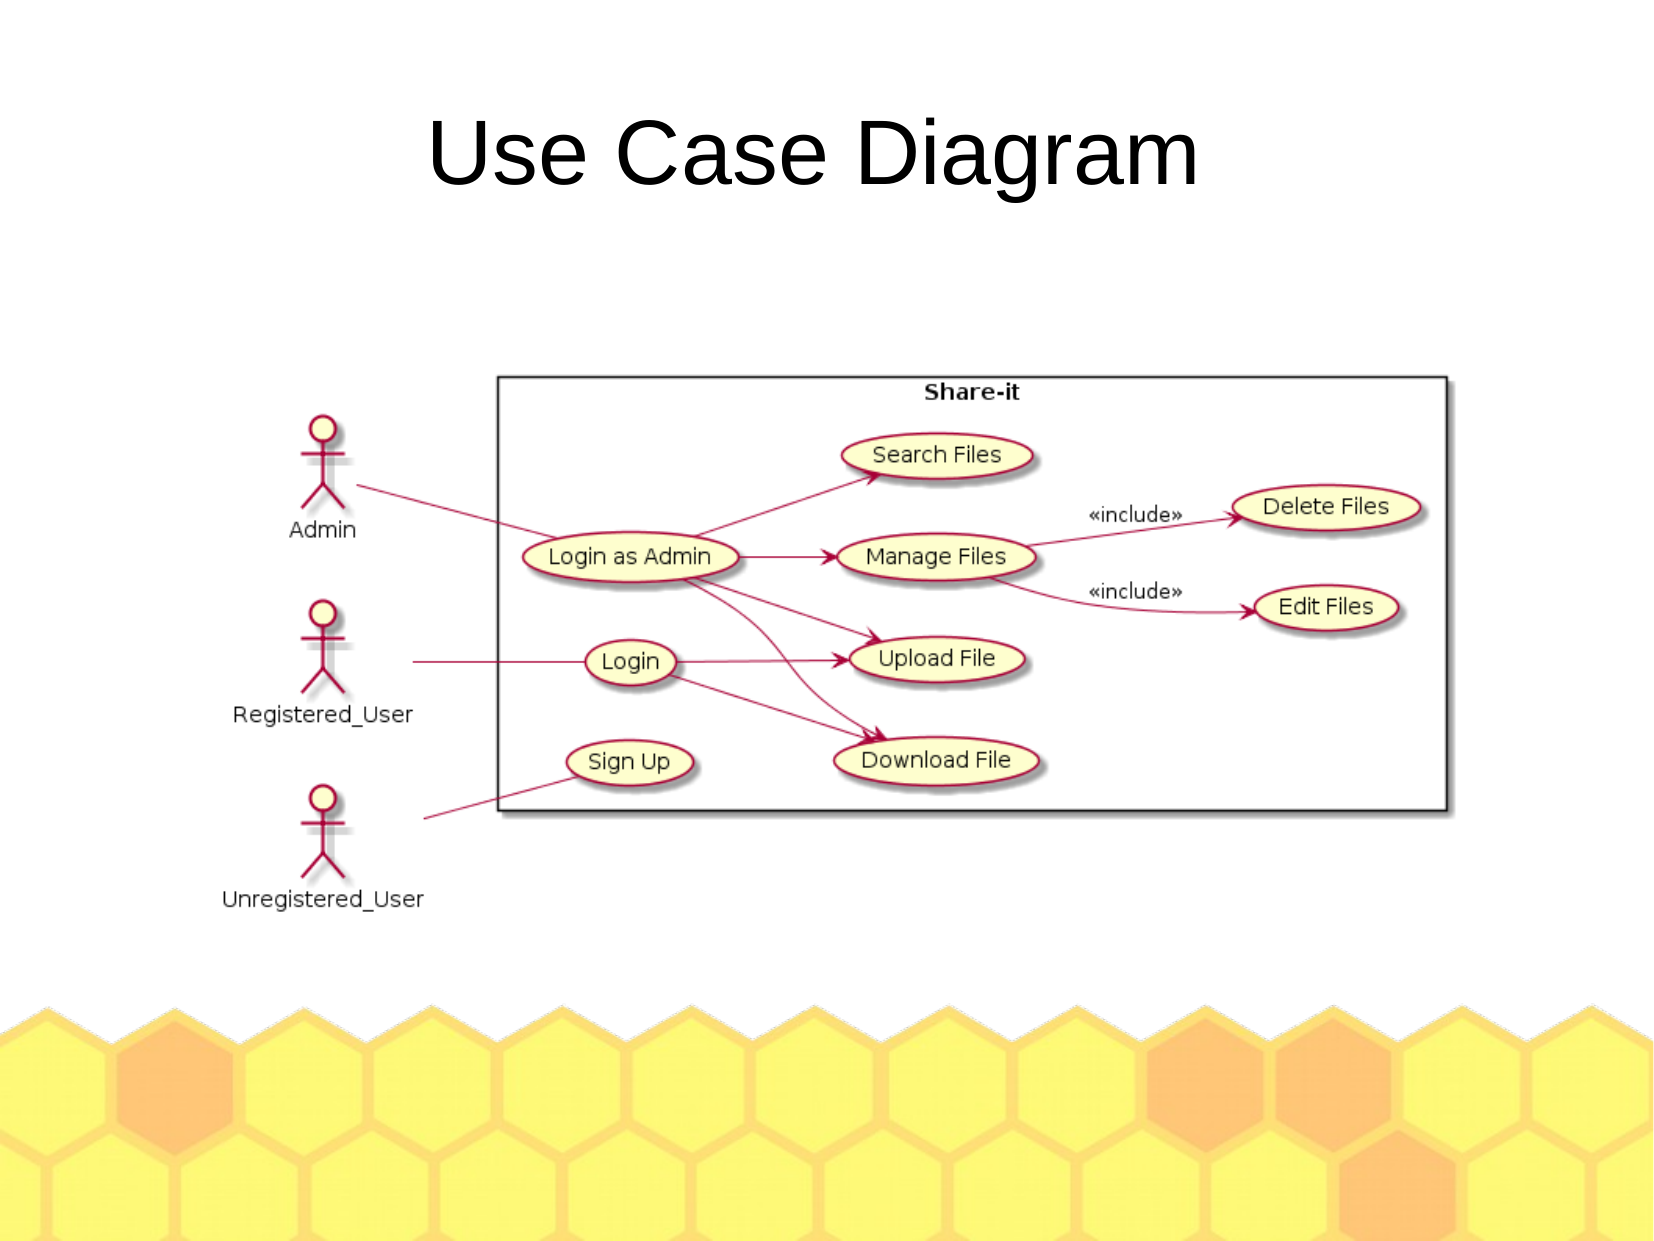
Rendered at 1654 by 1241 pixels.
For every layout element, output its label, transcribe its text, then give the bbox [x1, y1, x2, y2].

title Use Case Diagram [82, 49, 1571, 257]
picture [213, 339, 1462, 926]
picture [0, 1001, 1654, 1241]
